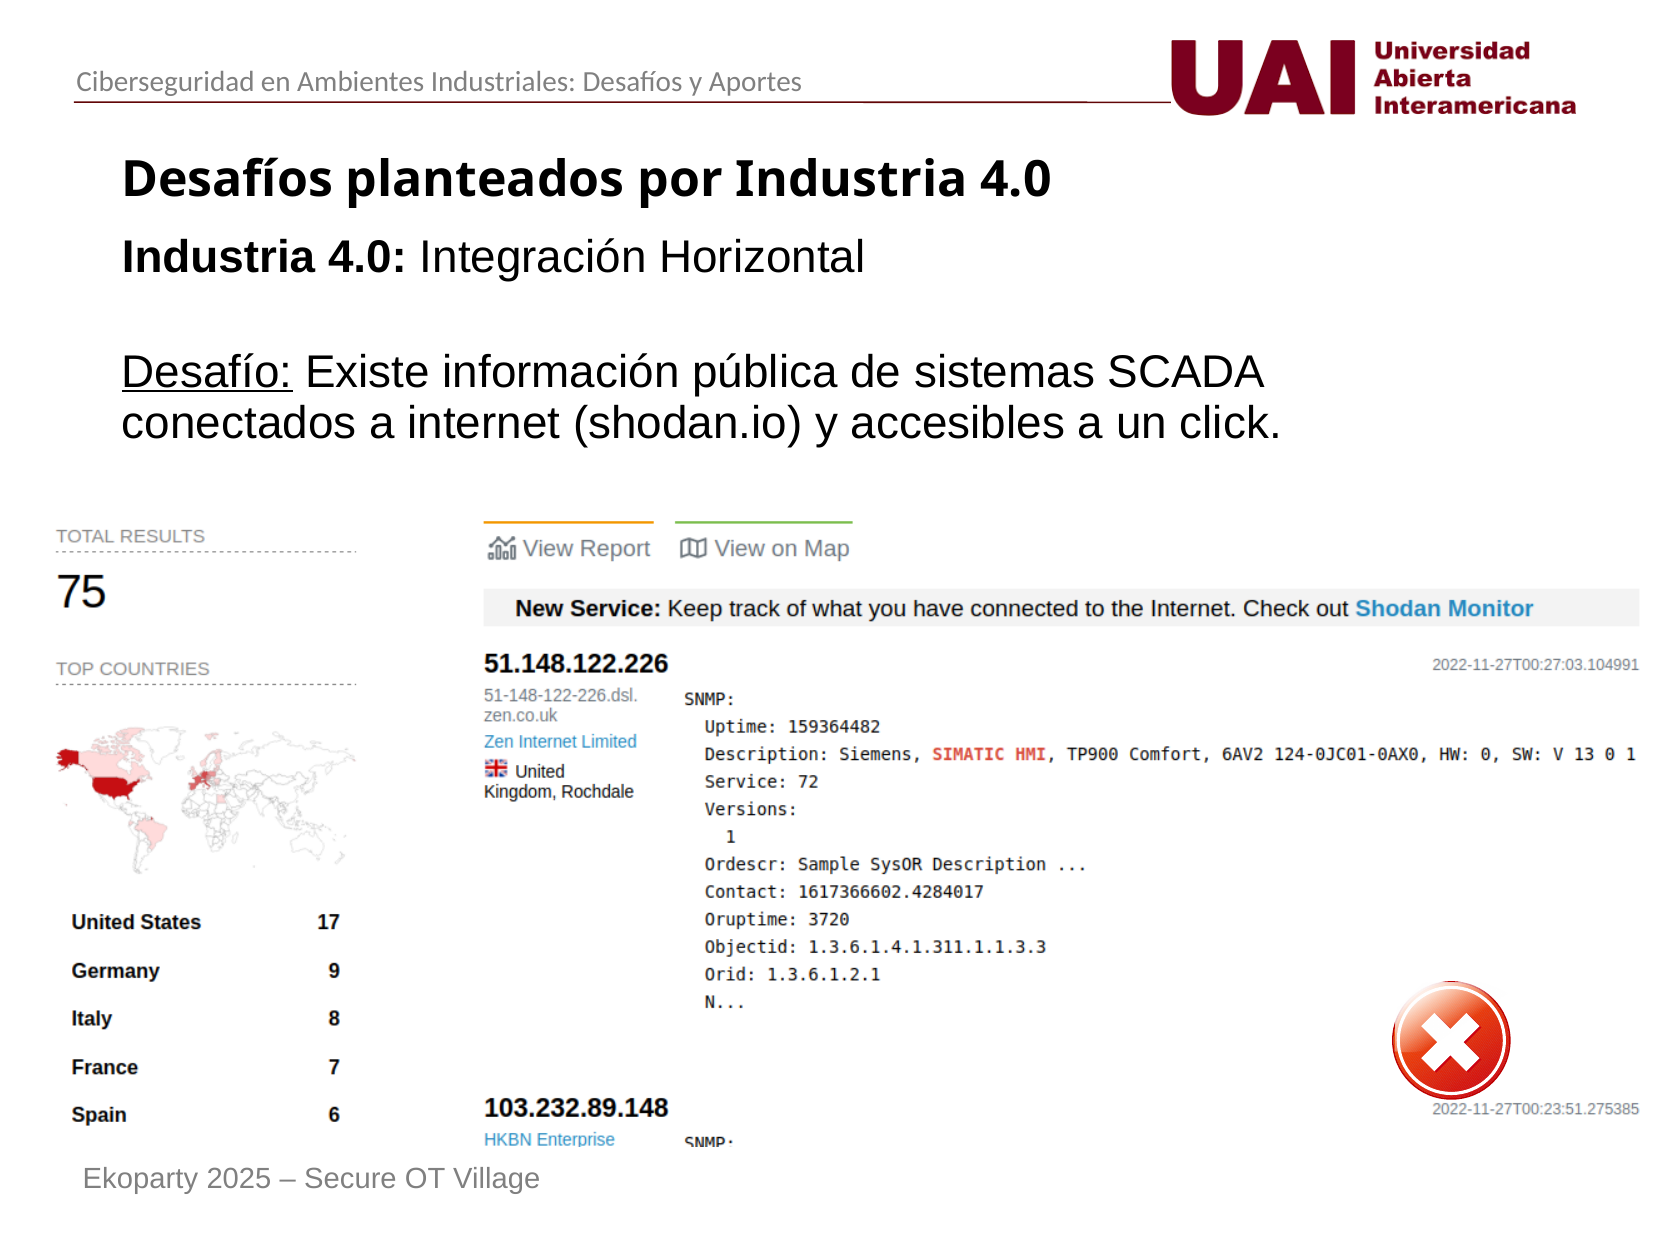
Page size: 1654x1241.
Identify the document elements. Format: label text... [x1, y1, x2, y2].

picture [1171, 40, 1577, 116]
text_box Industria 4.0: Integración Horizontal Desafío: Existe información pública de sistemas SCADA conectados a internet (shodan.io) y accesibles a un click. [107, 223, 1512, 510]
text_box Industria 4.0: Integración Horizontal Desafío: Existe información pública de sistemas SCADA conectados a internet (shodan.io) y accesibles a un click. [107, 1147, 1512, 1202]
picture [1, 510, 1642, 1147]
text_box Desafíos planteados por Industria 4.0 [106, 135, 1067, 219]
